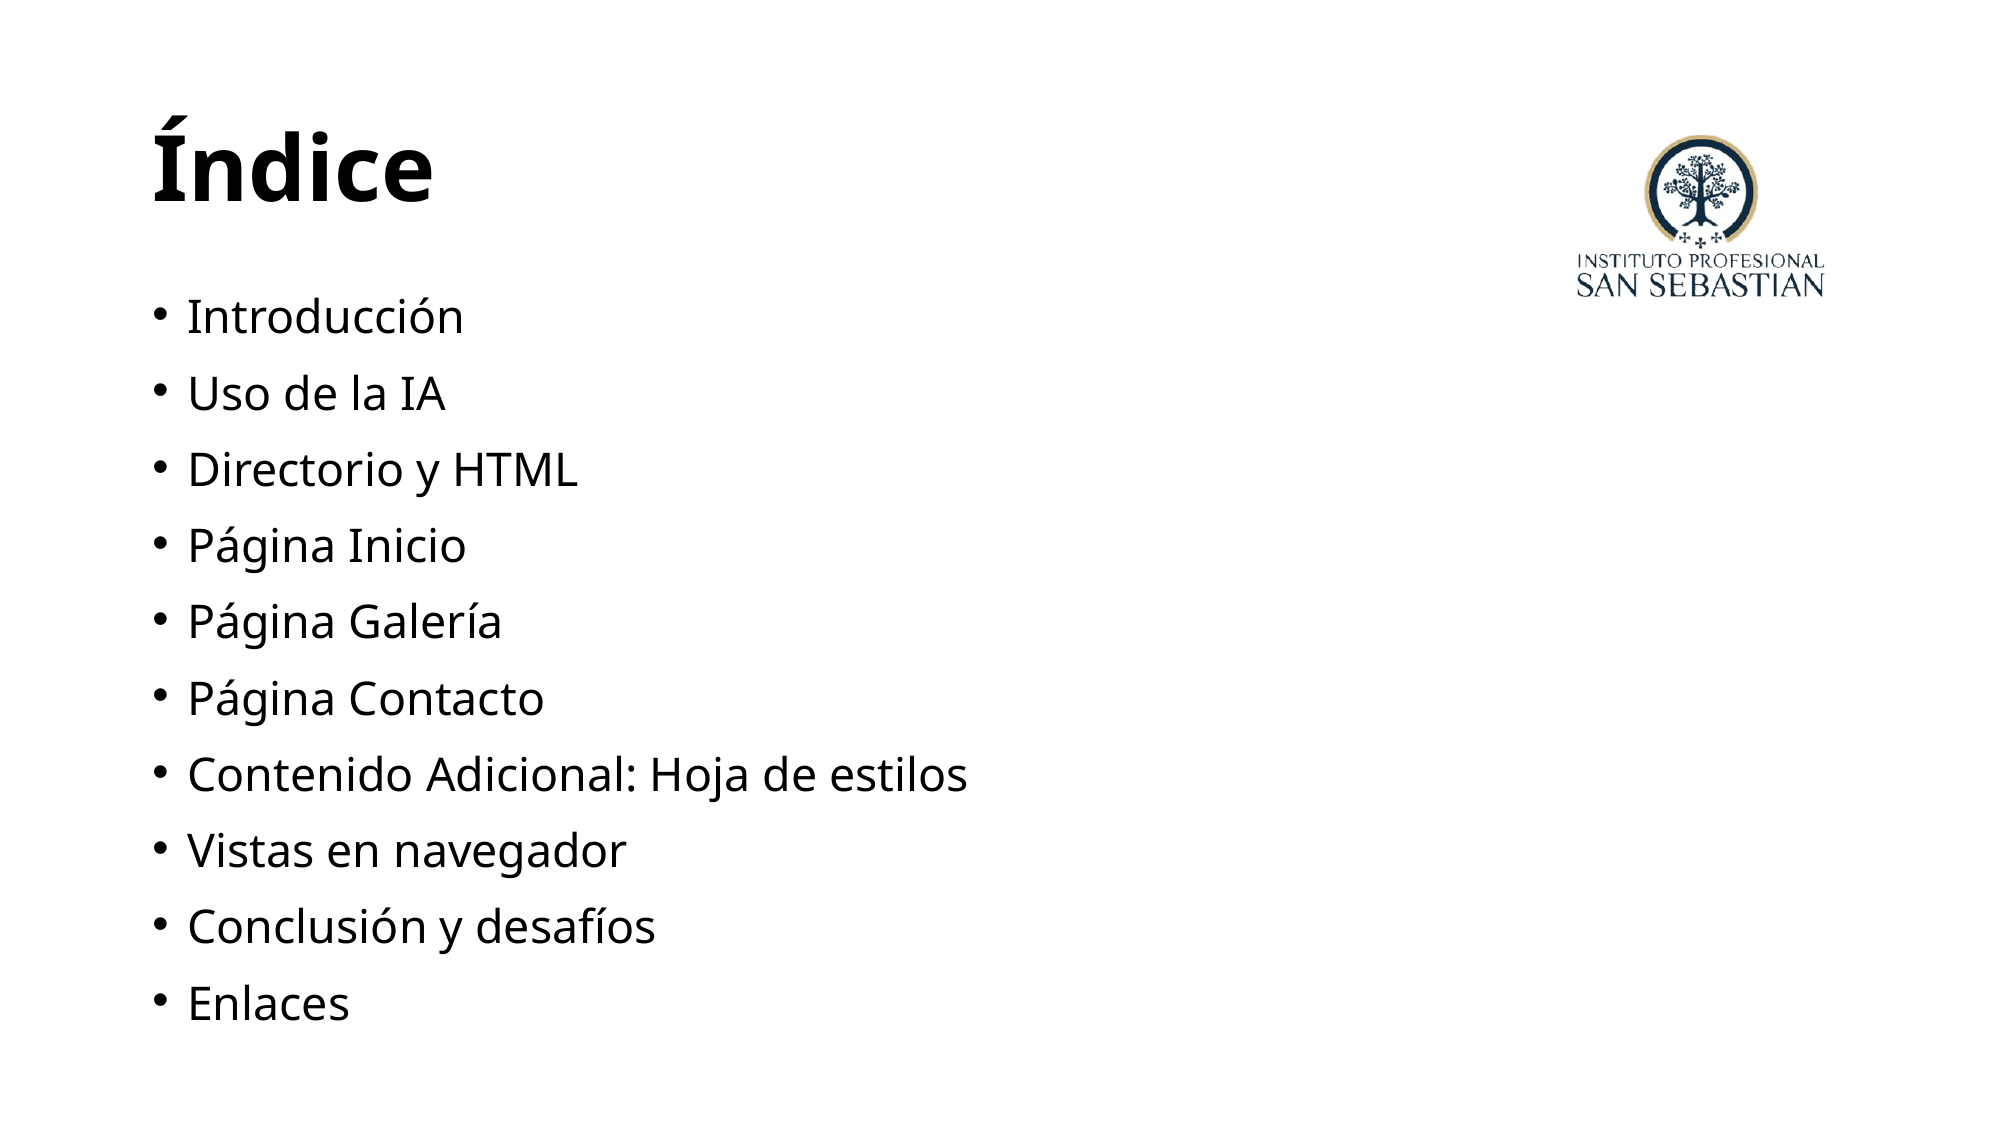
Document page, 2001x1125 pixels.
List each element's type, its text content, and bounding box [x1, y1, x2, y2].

list Introducción Uso de la IA Directorio y HTML Página Inicio Página Galería Página Contacto Contenido Adicional: Hoja de estilos Vistas en navegador Conclusión y desafíos Enlaces [137, 280, 1854, 1042]
picture [1546, 66, 1855, 380]
title Índice [137, 64, 1502, 280]
